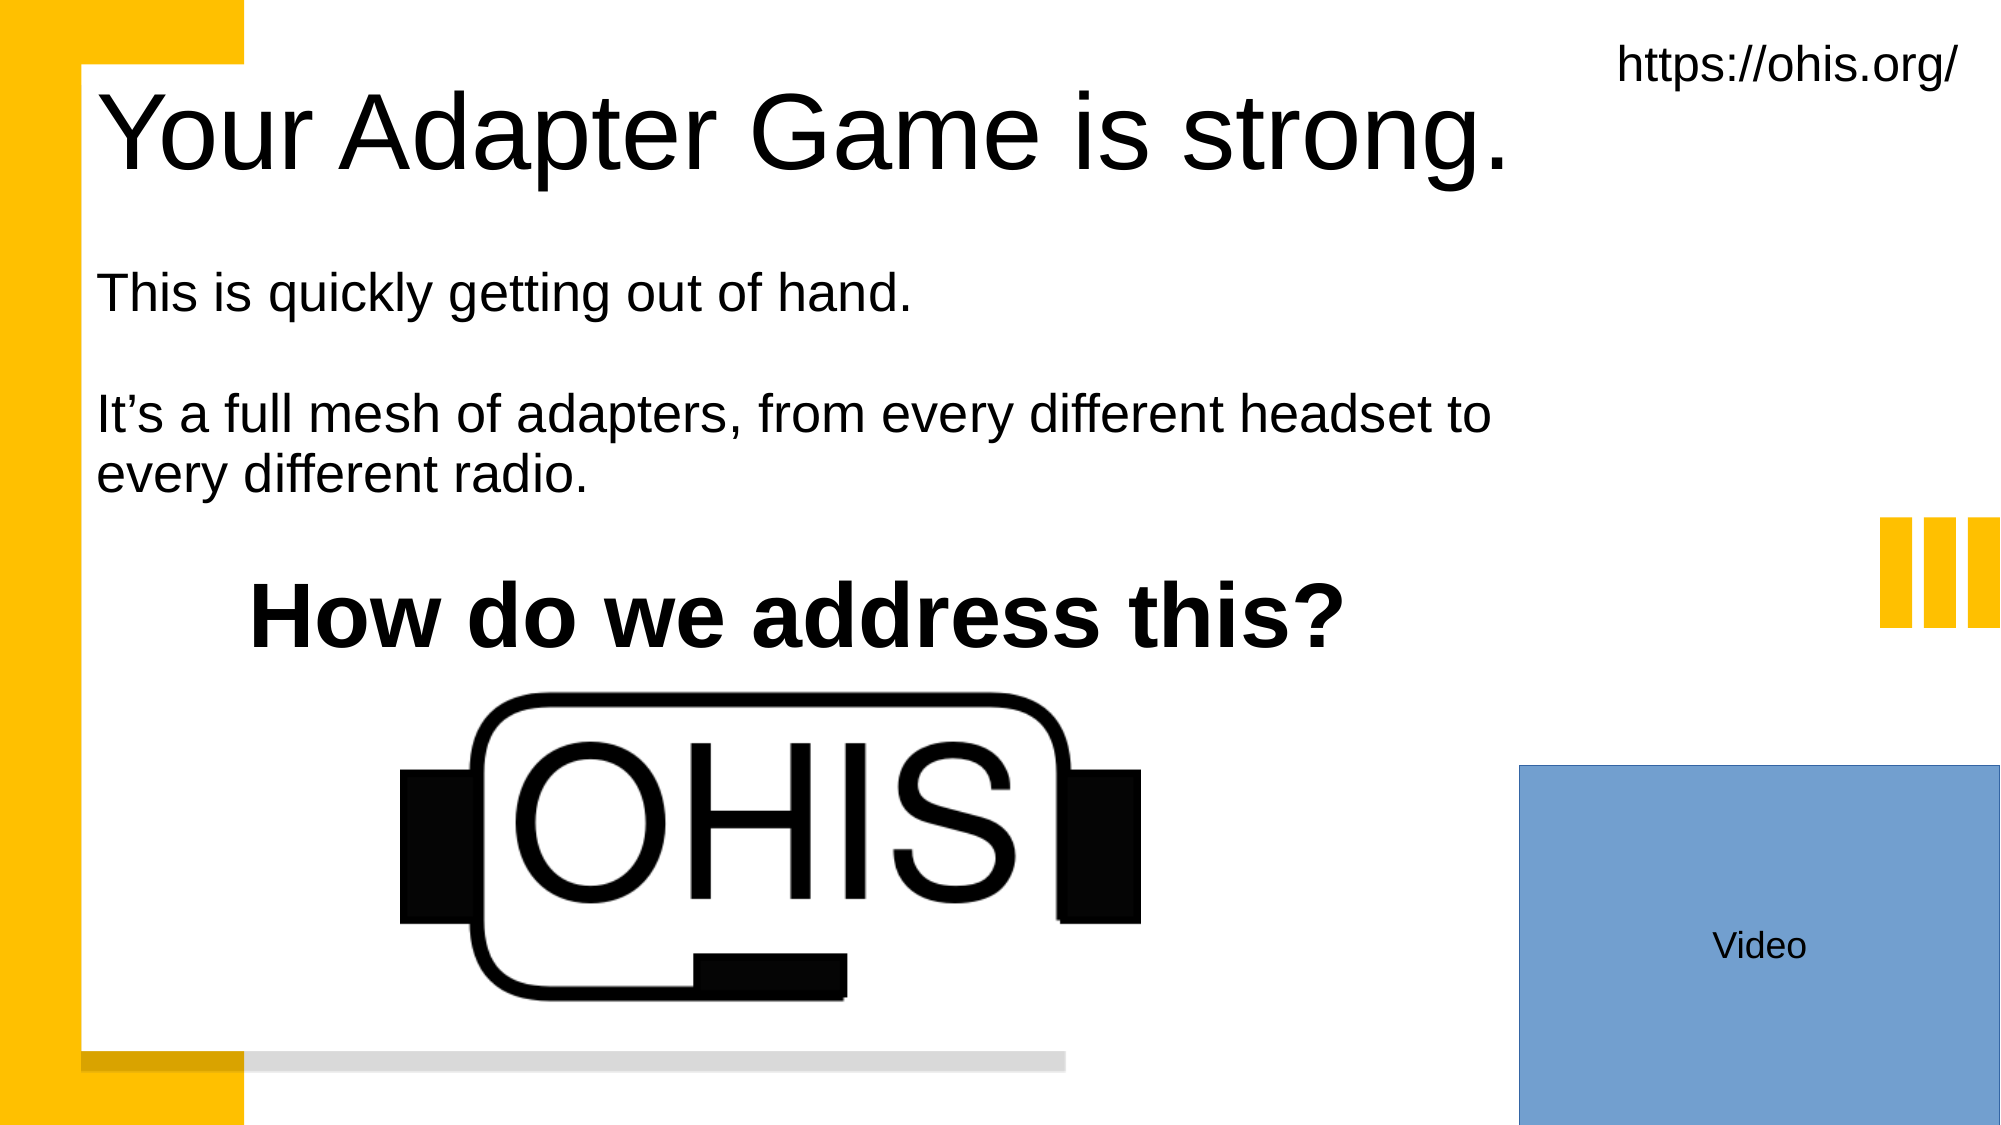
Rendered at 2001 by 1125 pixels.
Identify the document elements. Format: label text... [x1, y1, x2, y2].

text_box Your Adapter Game is strong. [81, 64, 1921, 201]
text_box Video [1519, 765, 2000, 1125]
text_box https://ohis.org/ [1590, 29, 1974, 105]
text_box This is quickly getting out of hand. It’s a full mesh of adapters, from every different headset to every different radio. How do we address this? [81, 254, 1516, 1036]
text_box [0, 0, 2000, 1125]
picture [400, 689, 1141, 1006]
